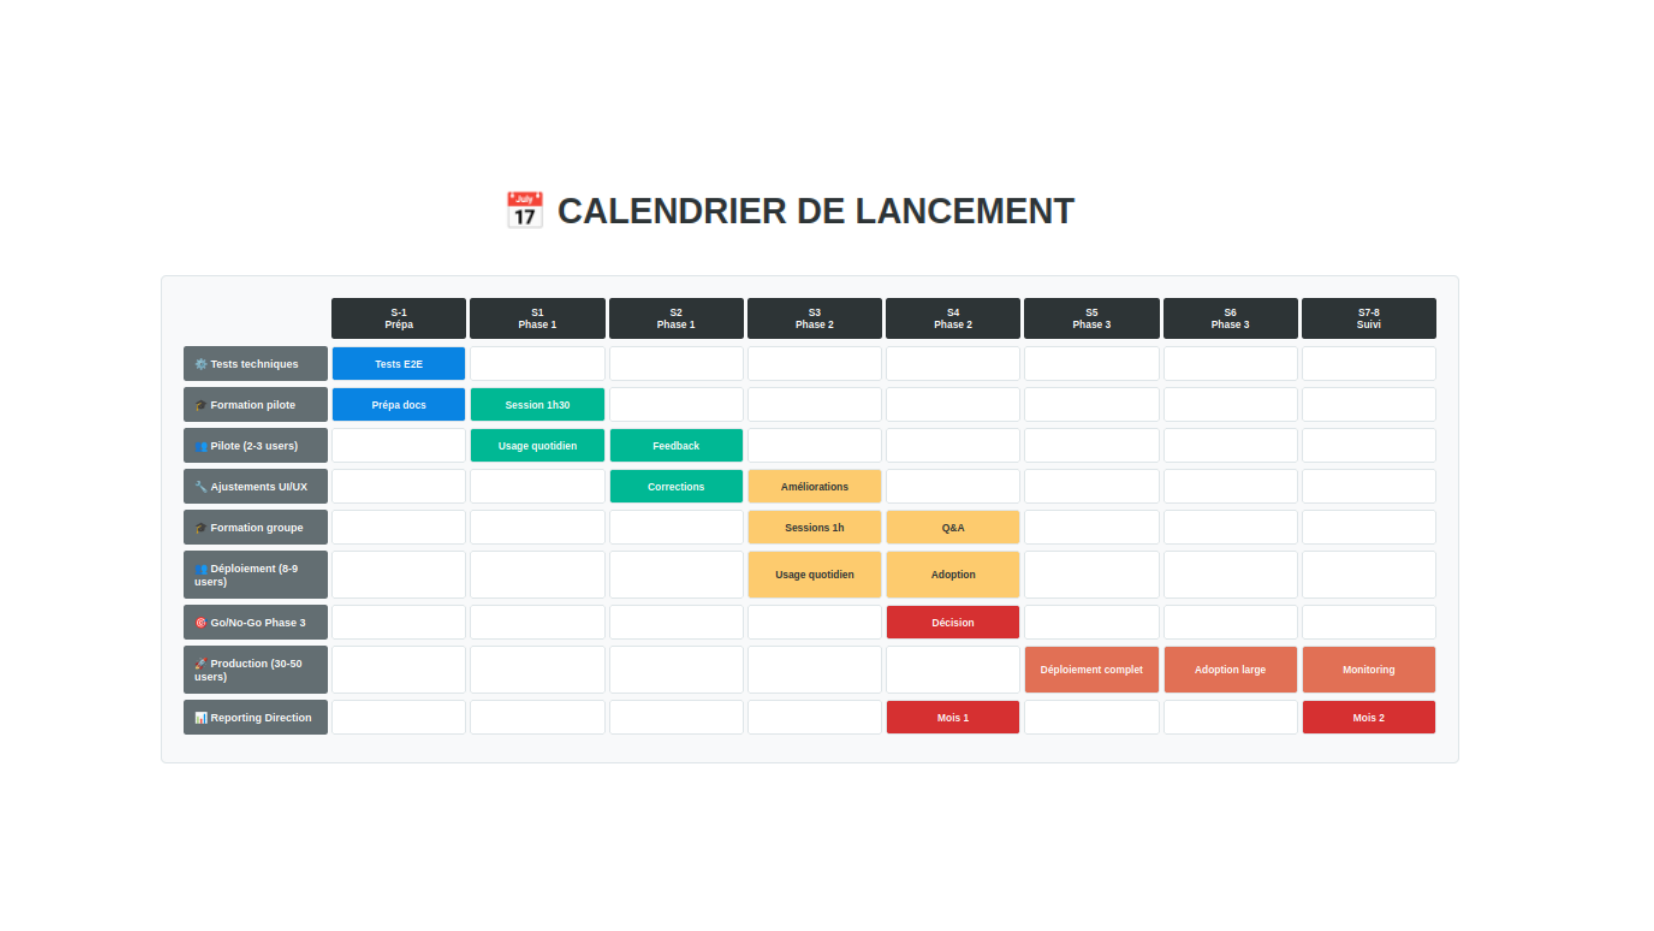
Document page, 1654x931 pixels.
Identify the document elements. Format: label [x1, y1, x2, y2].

picture [492, 187, 1088, 236]
picture [150, 262, 1463, 772]
